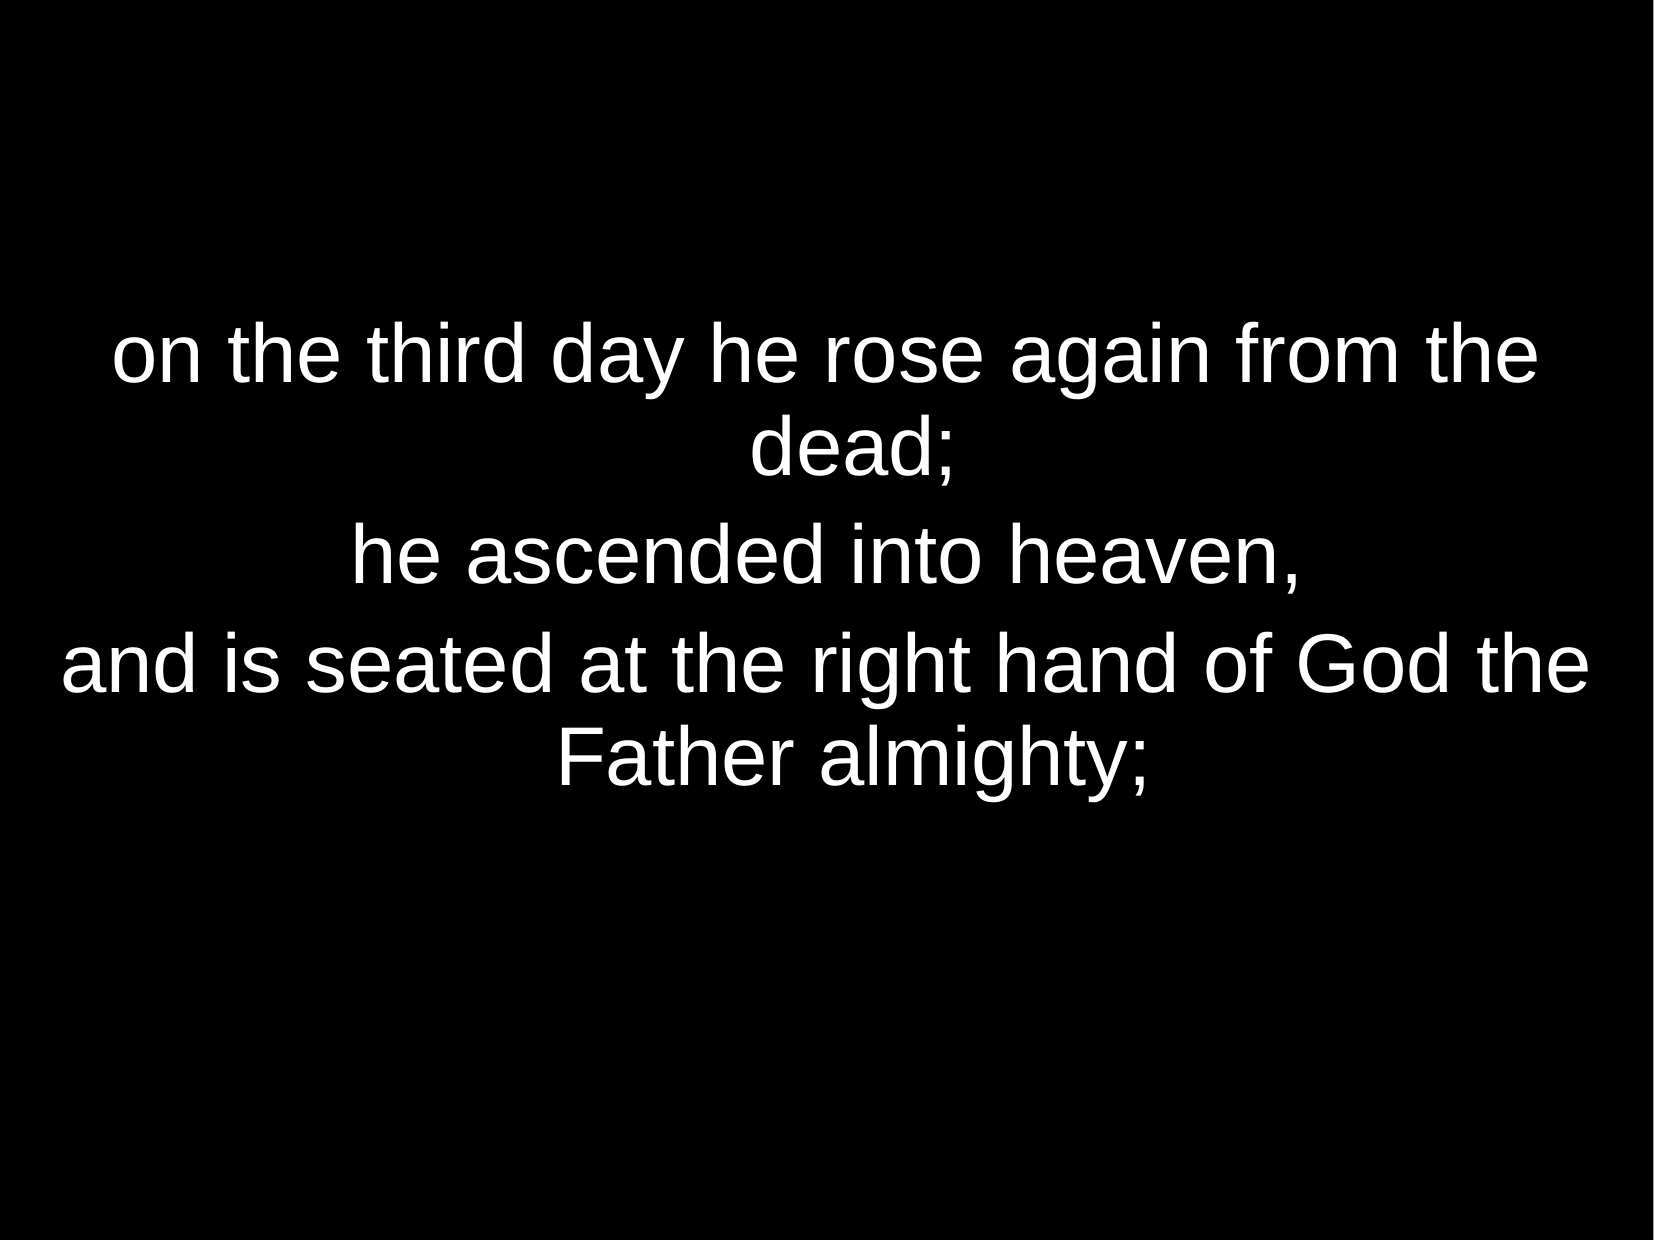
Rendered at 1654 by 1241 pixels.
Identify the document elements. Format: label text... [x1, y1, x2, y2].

list on the third day he rose again from the dead; he ascended into heaven, and is seated at the right hand of God the Father almighty; [0, 307, 1654, 1241]
